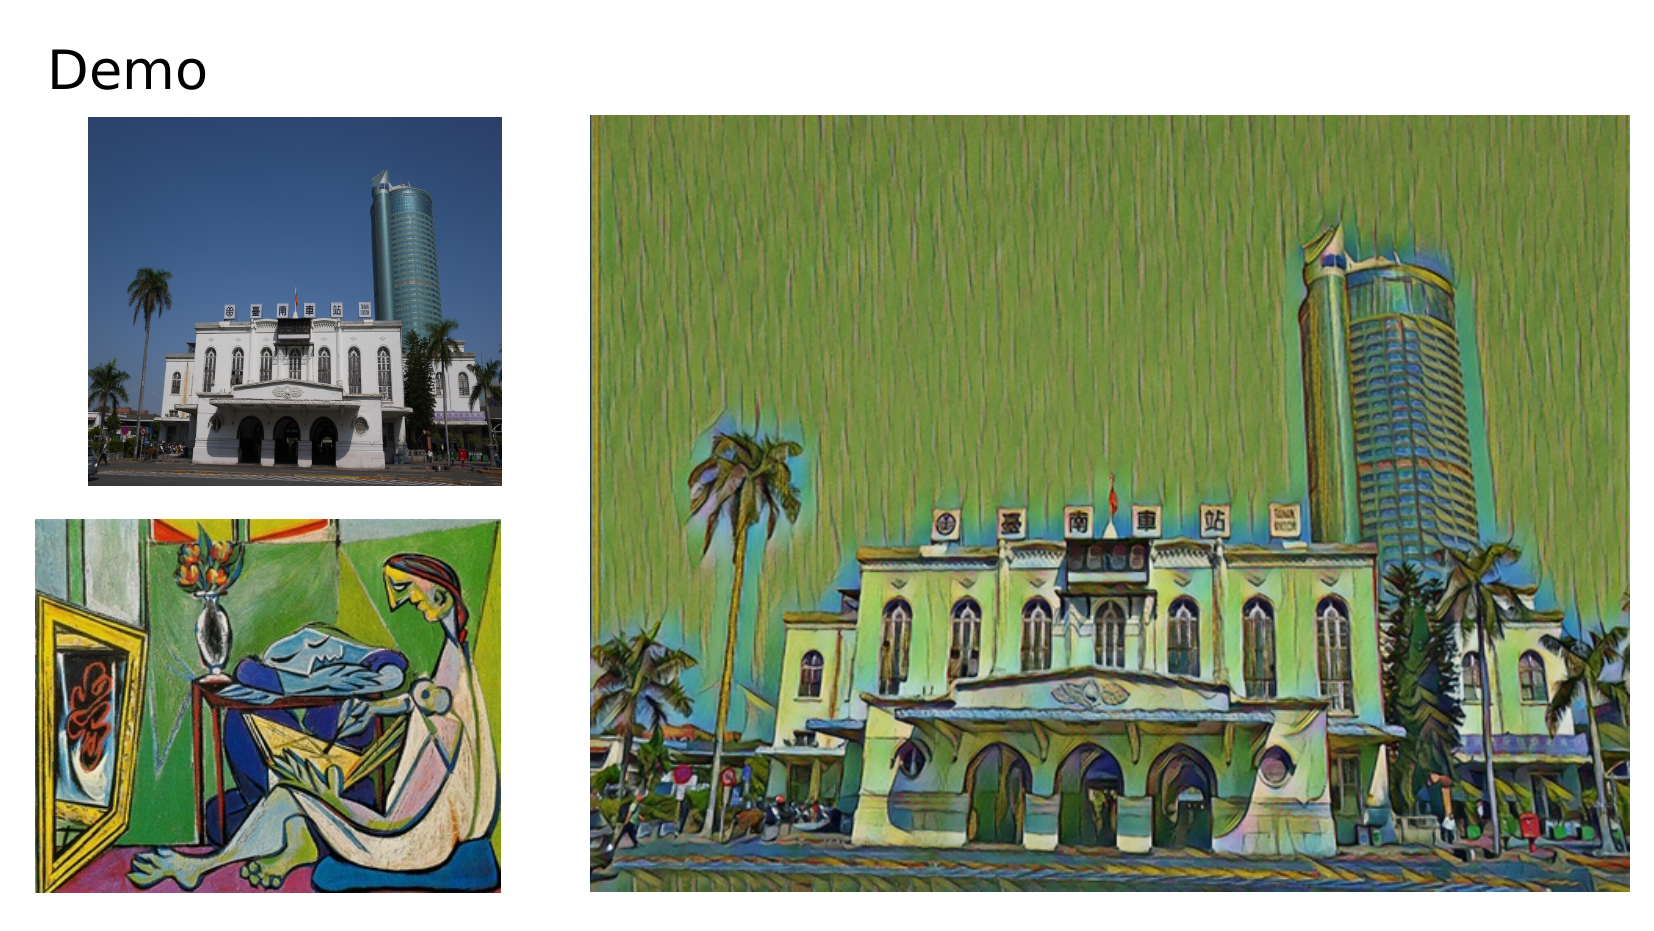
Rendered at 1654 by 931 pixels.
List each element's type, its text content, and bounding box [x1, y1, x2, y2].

picture [590, 115, 1630, 892]
title Demo [47, 23, 1536, 119]
picture [35, 519, 501, 893]
picture [88, 117, 502, 486]
